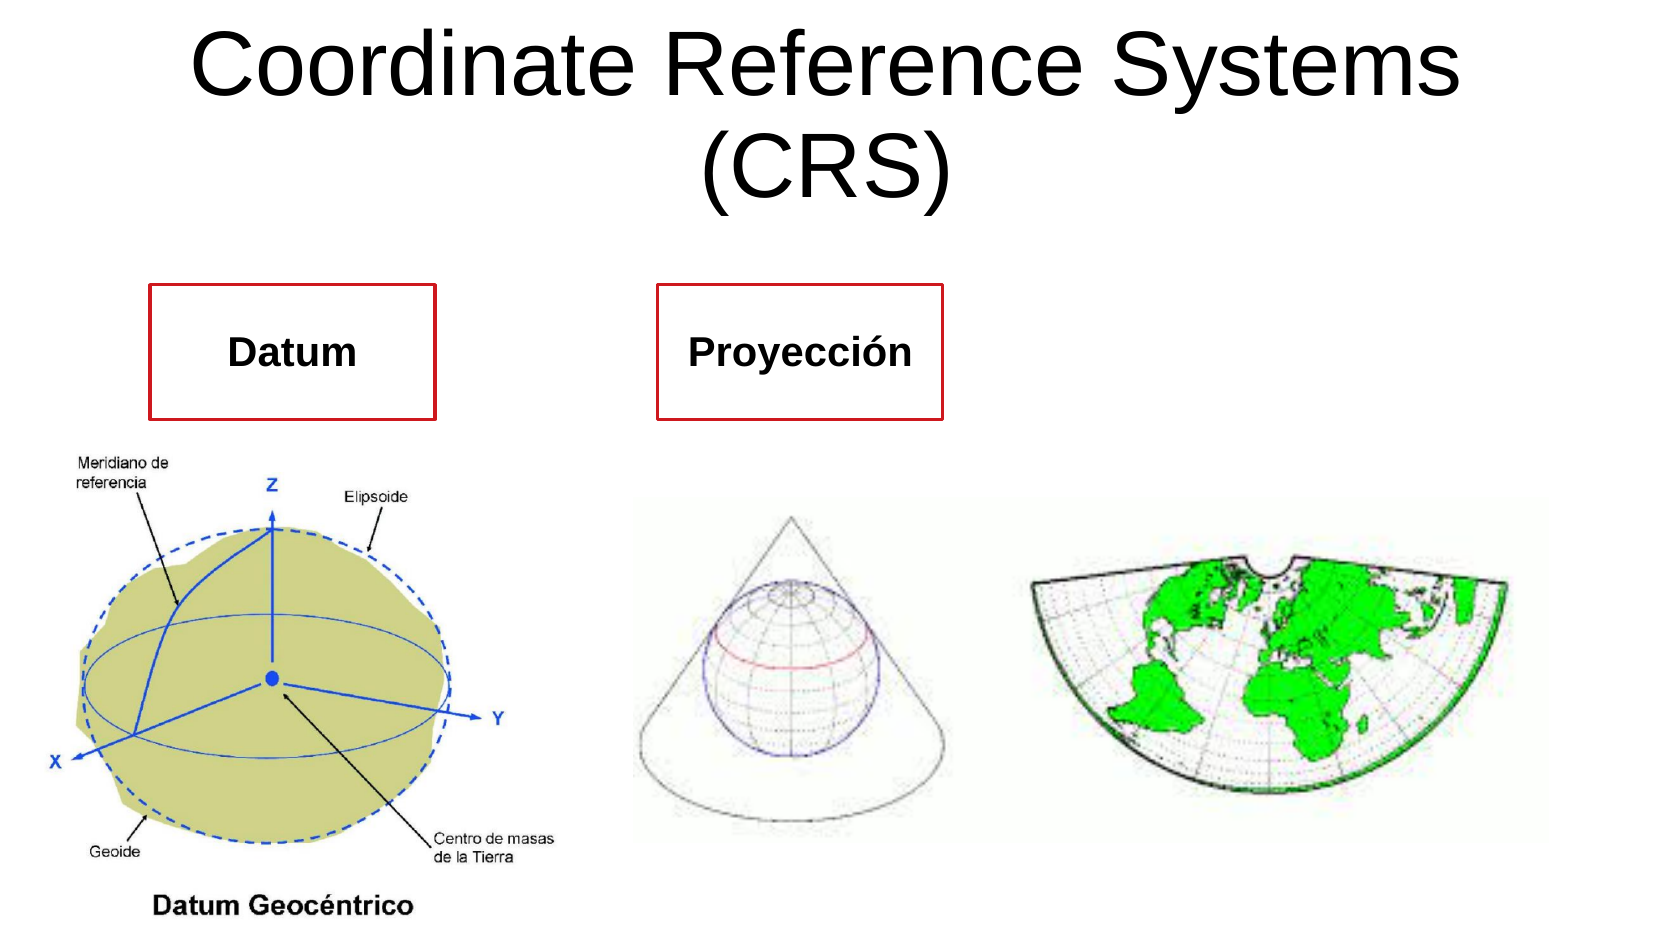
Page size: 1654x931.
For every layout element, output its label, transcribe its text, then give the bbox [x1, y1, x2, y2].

title Coordinate Reference Systems (CRS) [82, 12, 1571, 218]
picture [30, 439, 560, 924]
picture [633, 497, 1549, 843]
text_box Proyección [657, 284, 943, 420]
text_box Datum [150, 284, 436, 420]
